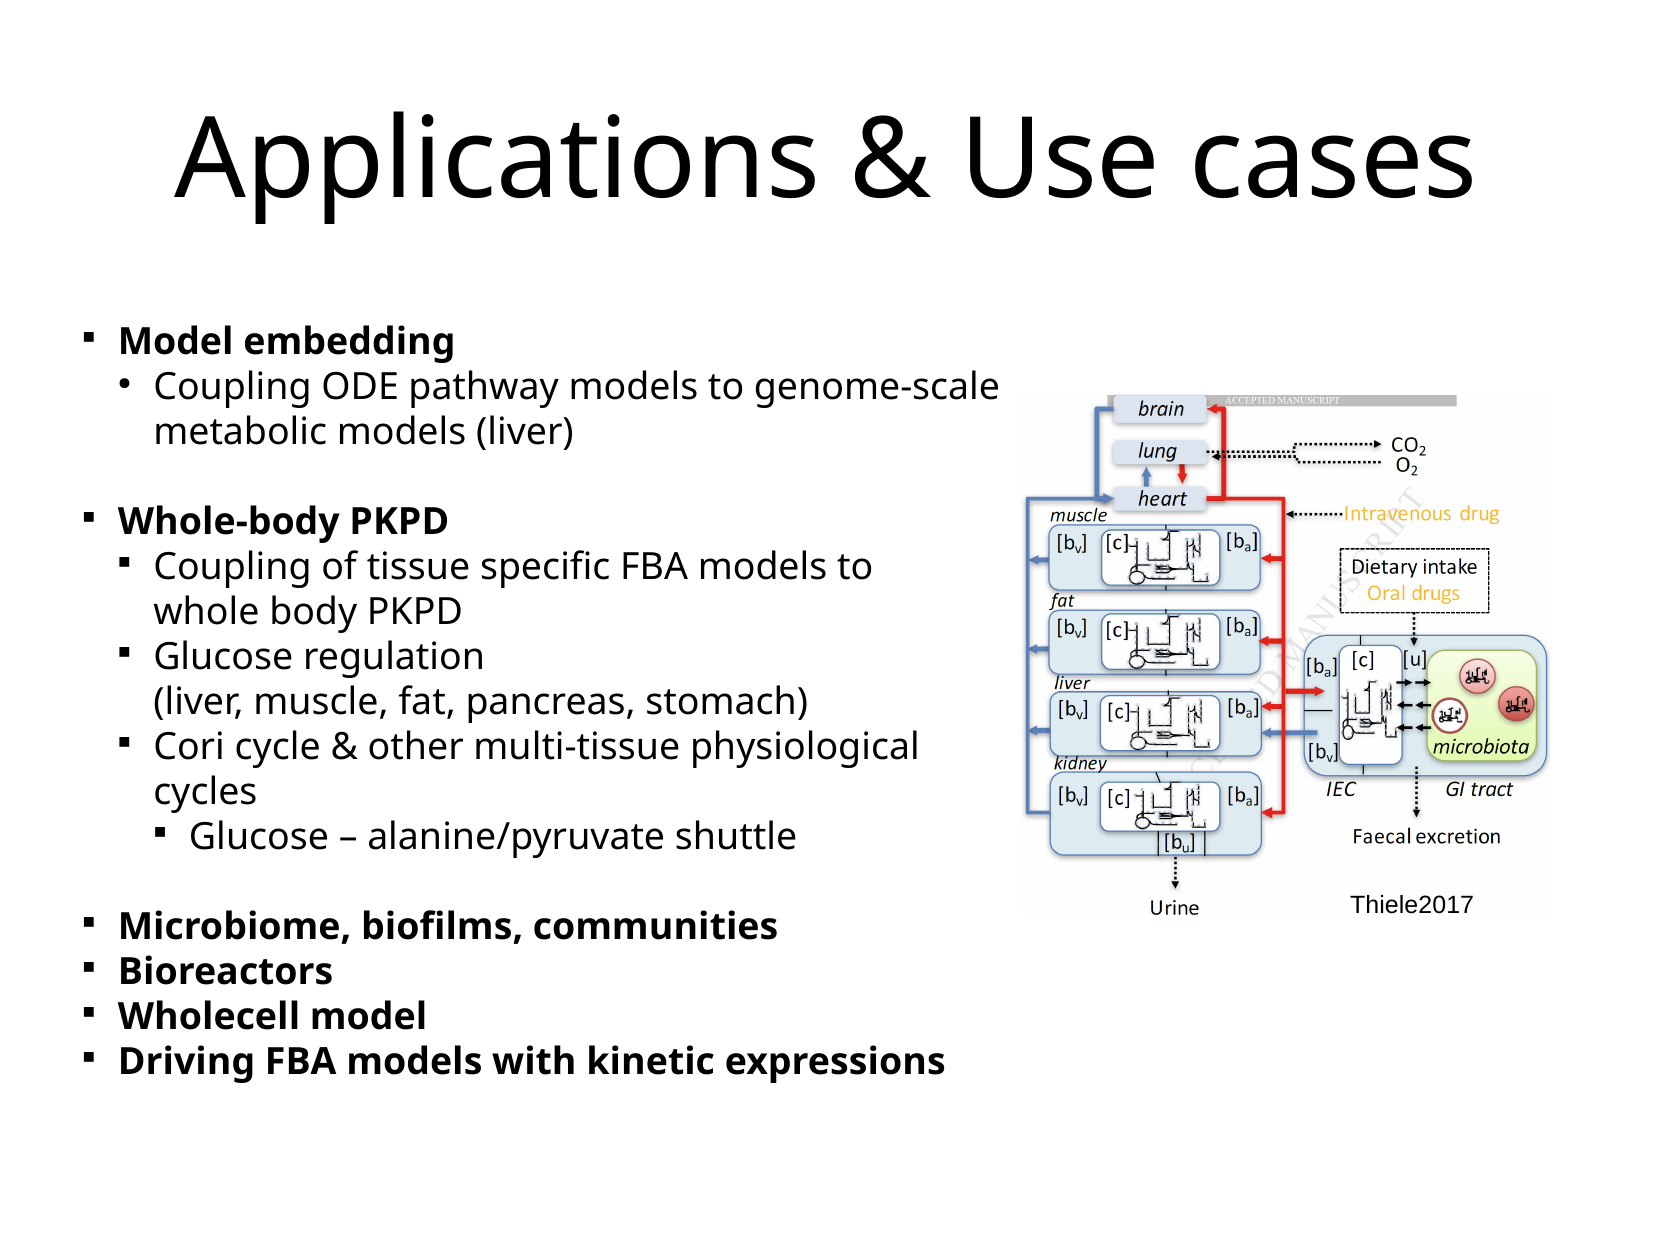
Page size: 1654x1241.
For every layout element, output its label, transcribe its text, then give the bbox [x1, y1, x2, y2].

picture [1020, 393, 1550, 916]
text_box Applications & Use cases [82, 49, 1571, 257]
text_box Thiele2017 [1335, 883, 1490, 927]
text_box Model embedding Coupling ODE pathway models to genome-scale metabolic models (liver) Whole-body PKPD Coupling of tissue specific FBA models to whole body PKPD Glucose regulation (liver, muscle, fat, pancreas, stomach) Cori cycle & other multi-tissue physiological cycles Glucose – alanine/pyruvate shuttle Microbiome, biofilms, communities Bioreactors Wholecell model Driving FBA models with kinetic expressions [82, 272, 1005, 992]
